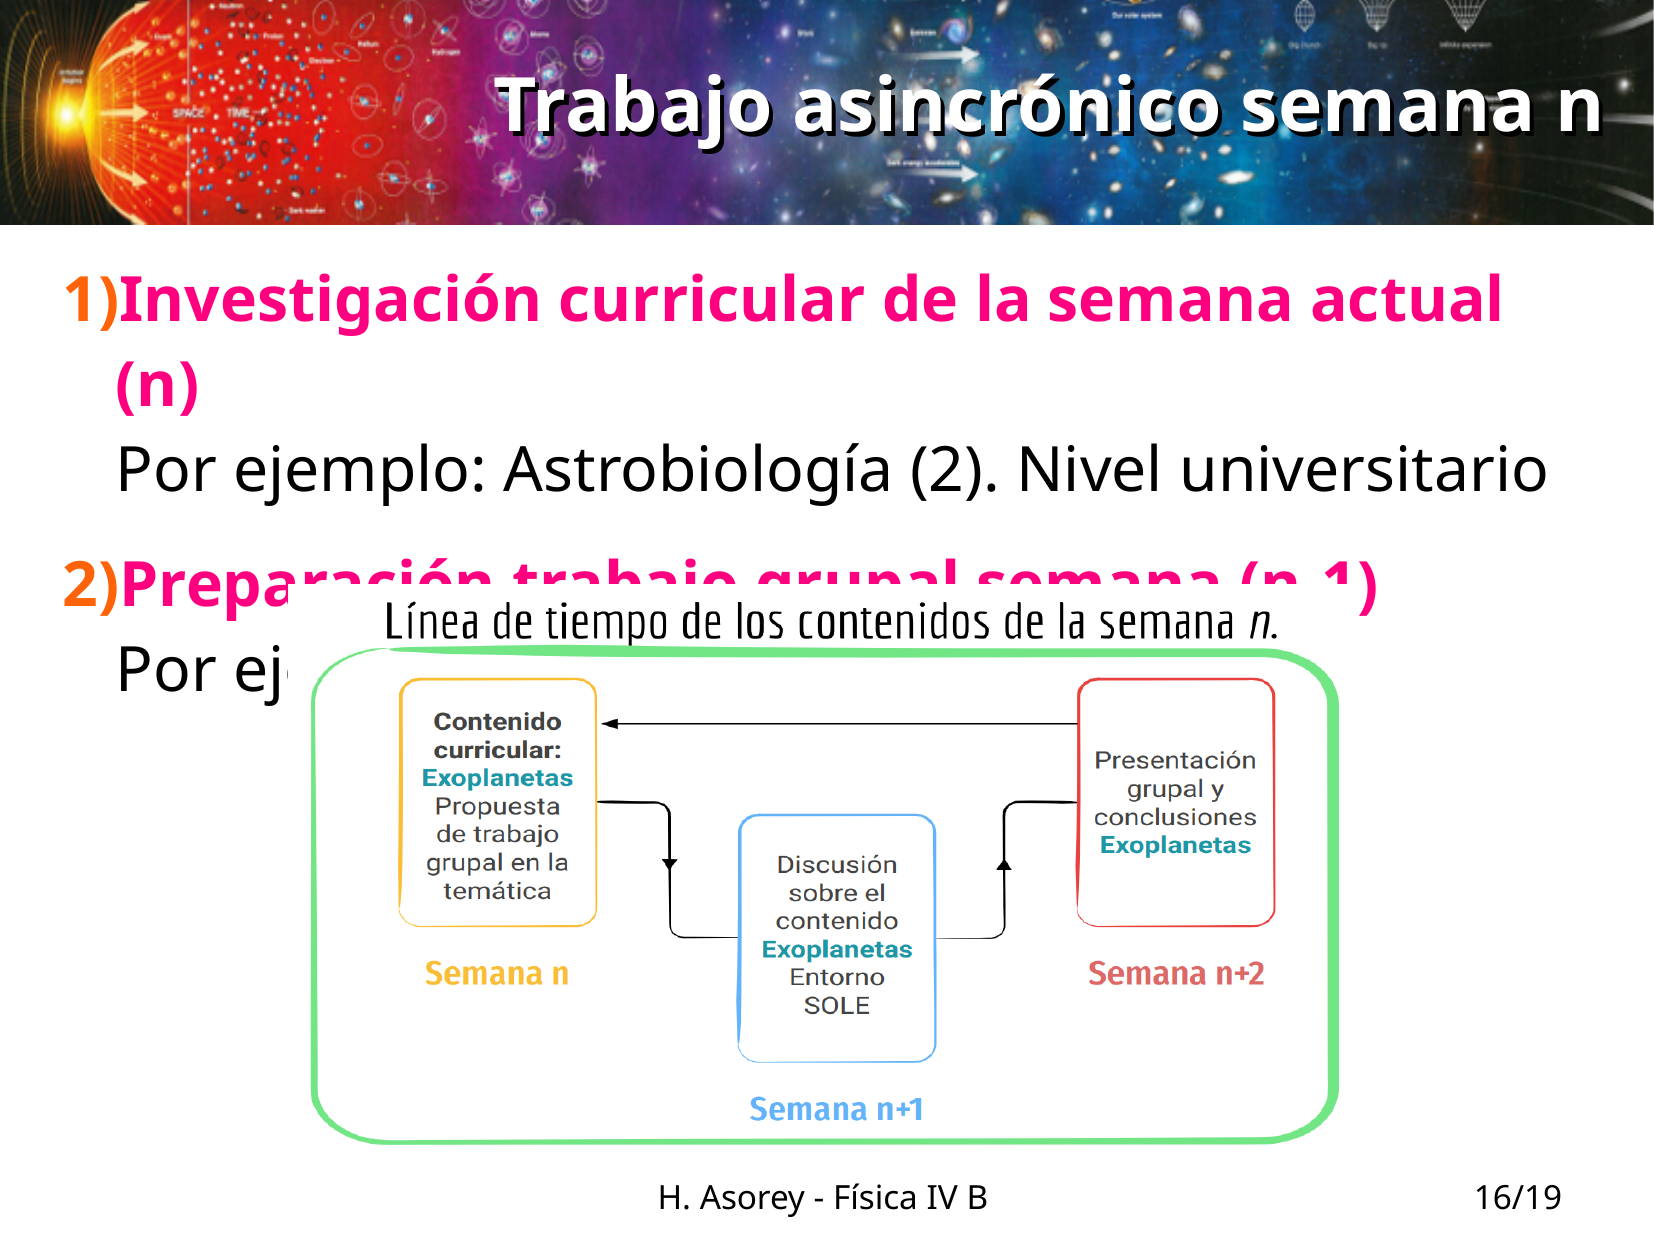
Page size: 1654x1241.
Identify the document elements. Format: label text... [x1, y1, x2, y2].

picture [288, 584, 1351, 1156]
picture [0, 0, 1654, 225]
list Investigación curricular de la semana actual (n) Por ejemplo: Astrobiología (2). Nivel universitario Preparación trabajo grupal semana (n-1) Por ejemplo: Exoplanetas (1). Nivel medio [45, 255, 1606, 1156]
title Trabajo asincrónico semana n [45, 15, 1606, 191]
